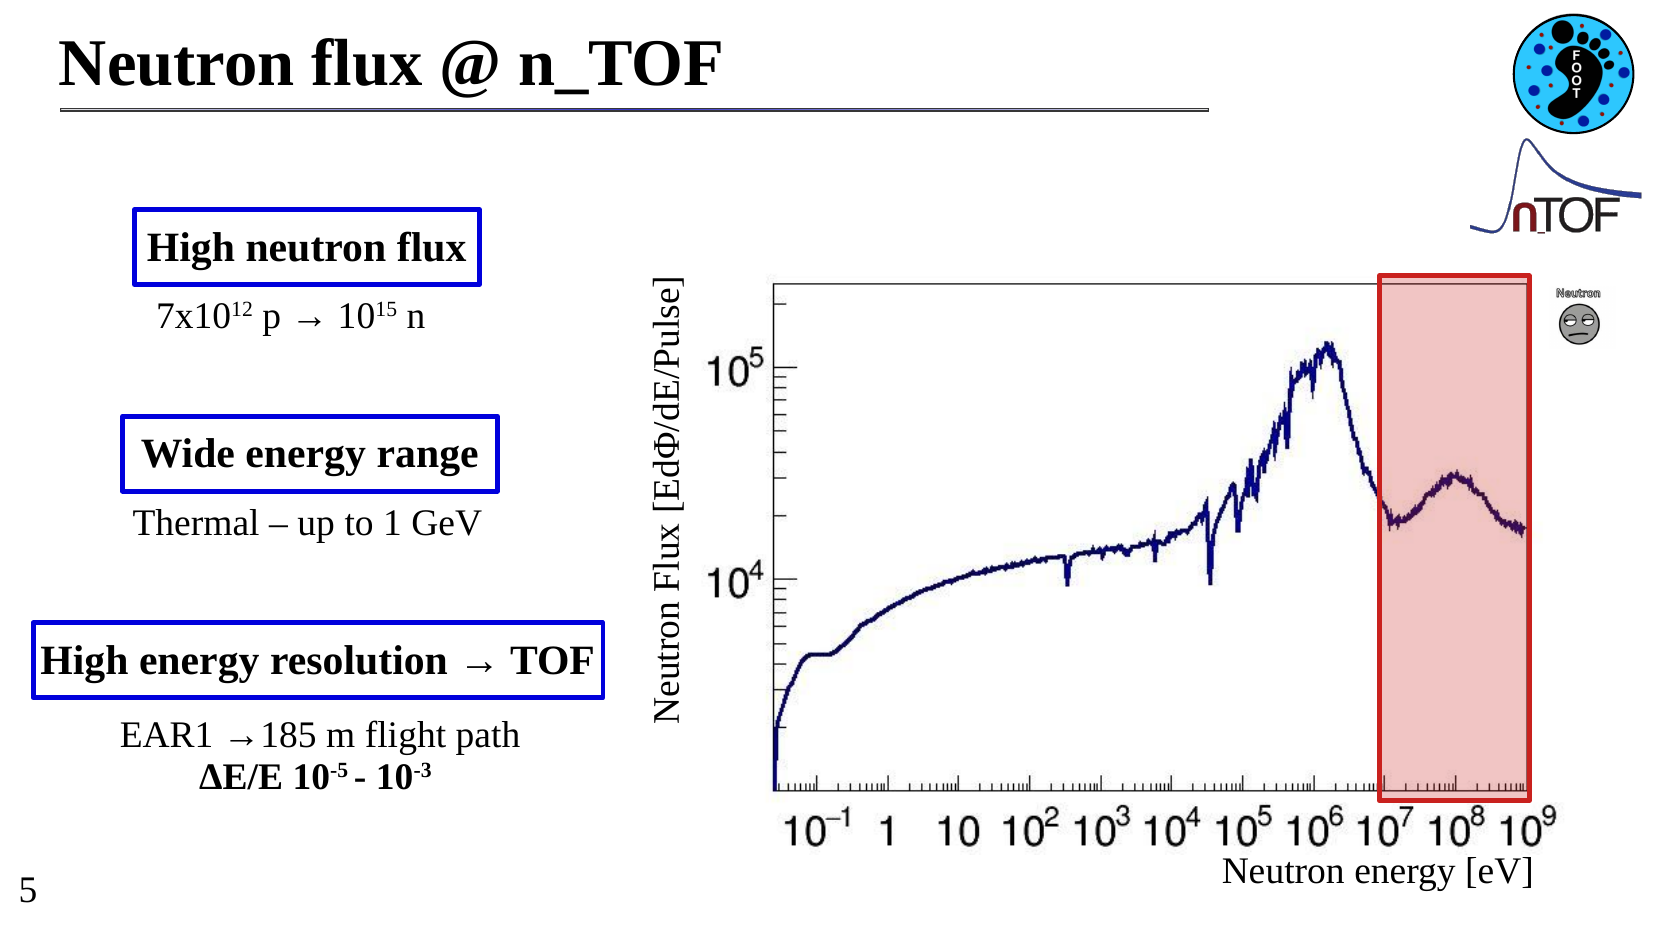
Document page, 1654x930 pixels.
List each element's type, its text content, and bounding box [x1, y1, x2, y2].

text_box Neutron energy [eV] [1207, 842, 1546, 908]
text_box Thermal – up to 1 GeV [117, 494, 495, 560]
text_box Neutron Flux [EdΦ/dE/Pulse] [637, 263, 703, 740]
text_box 5 [3, 861, 53, 927]
picture [680, 261, 1616, 855]
text_box [1379, 275, 1530, 801]
picture [1451, 21, 1653, 248]
text_box 7x1012 p → 1015 n [141, 287, 441, 353]
picture [1594, 11, 1634, 61]
text_box High energy resolution → TOF [33, 622, 603, 698]
text_box Wide energy range [122, 416, 498, 492]
text_box Neutron flux @ n_TOF [58, 0, 1594, 118]
text_box EAR1 →185 m flight path ΔE/E 10-5 - 10-3 [104, 707, 534, 827]
text_box High neutron flux [134, 209, 480, 285]
